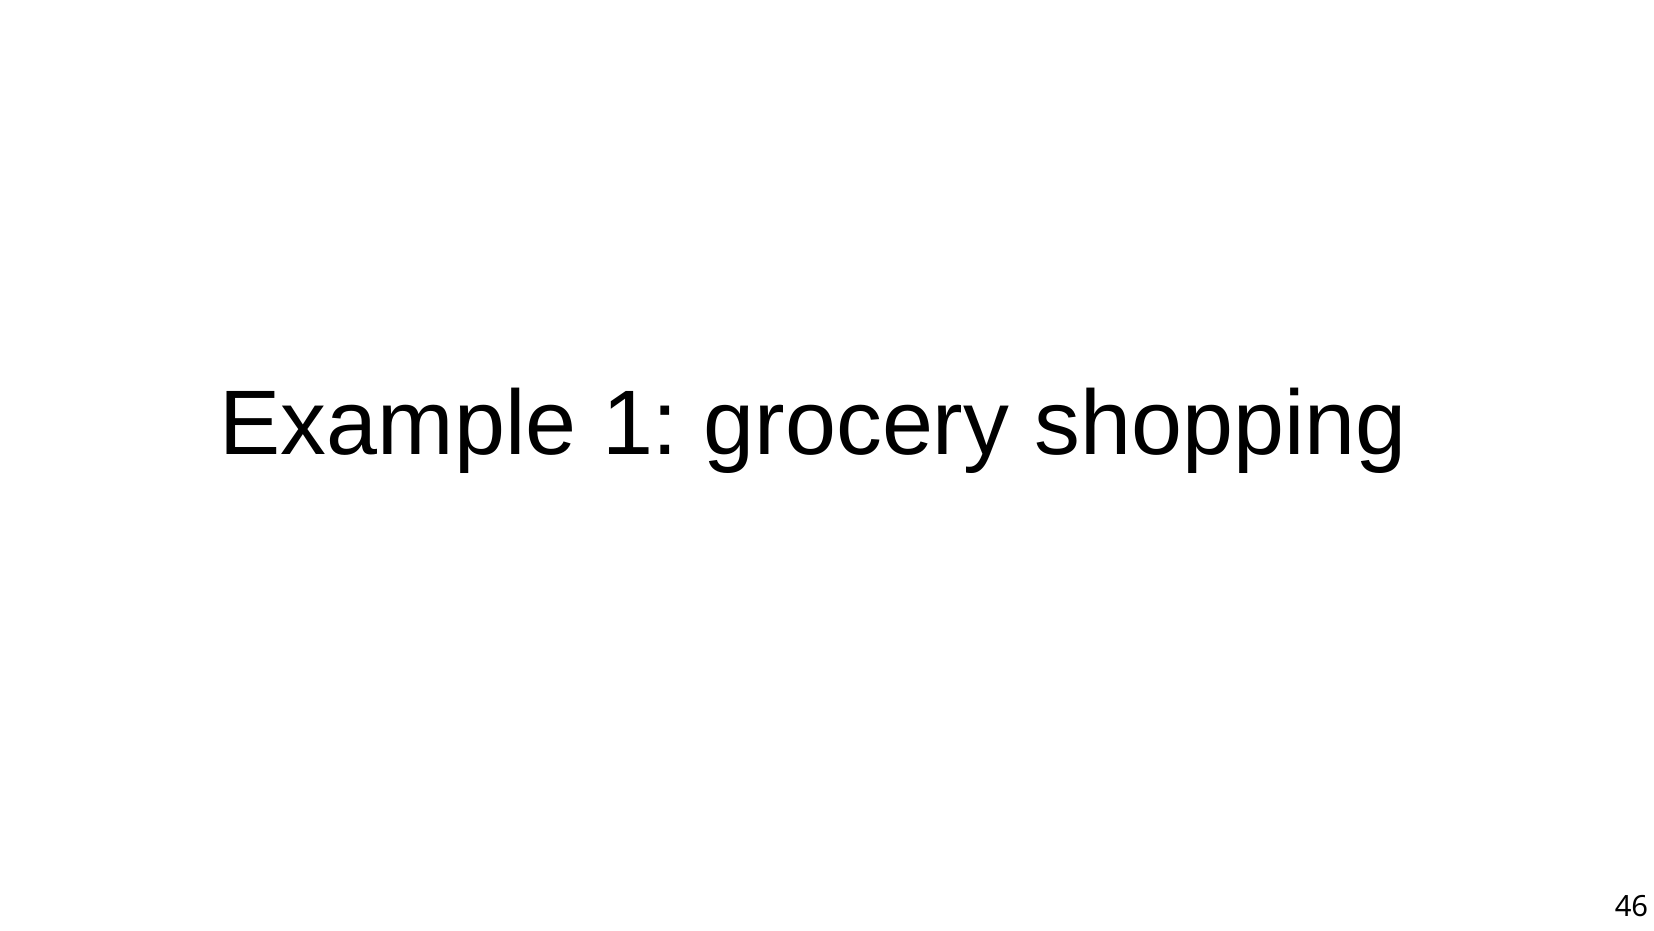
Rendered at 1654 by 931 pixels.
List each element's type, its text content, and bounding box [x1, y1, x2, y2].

title Example 1: grocery shopping [70, 345, 1559, 501]
